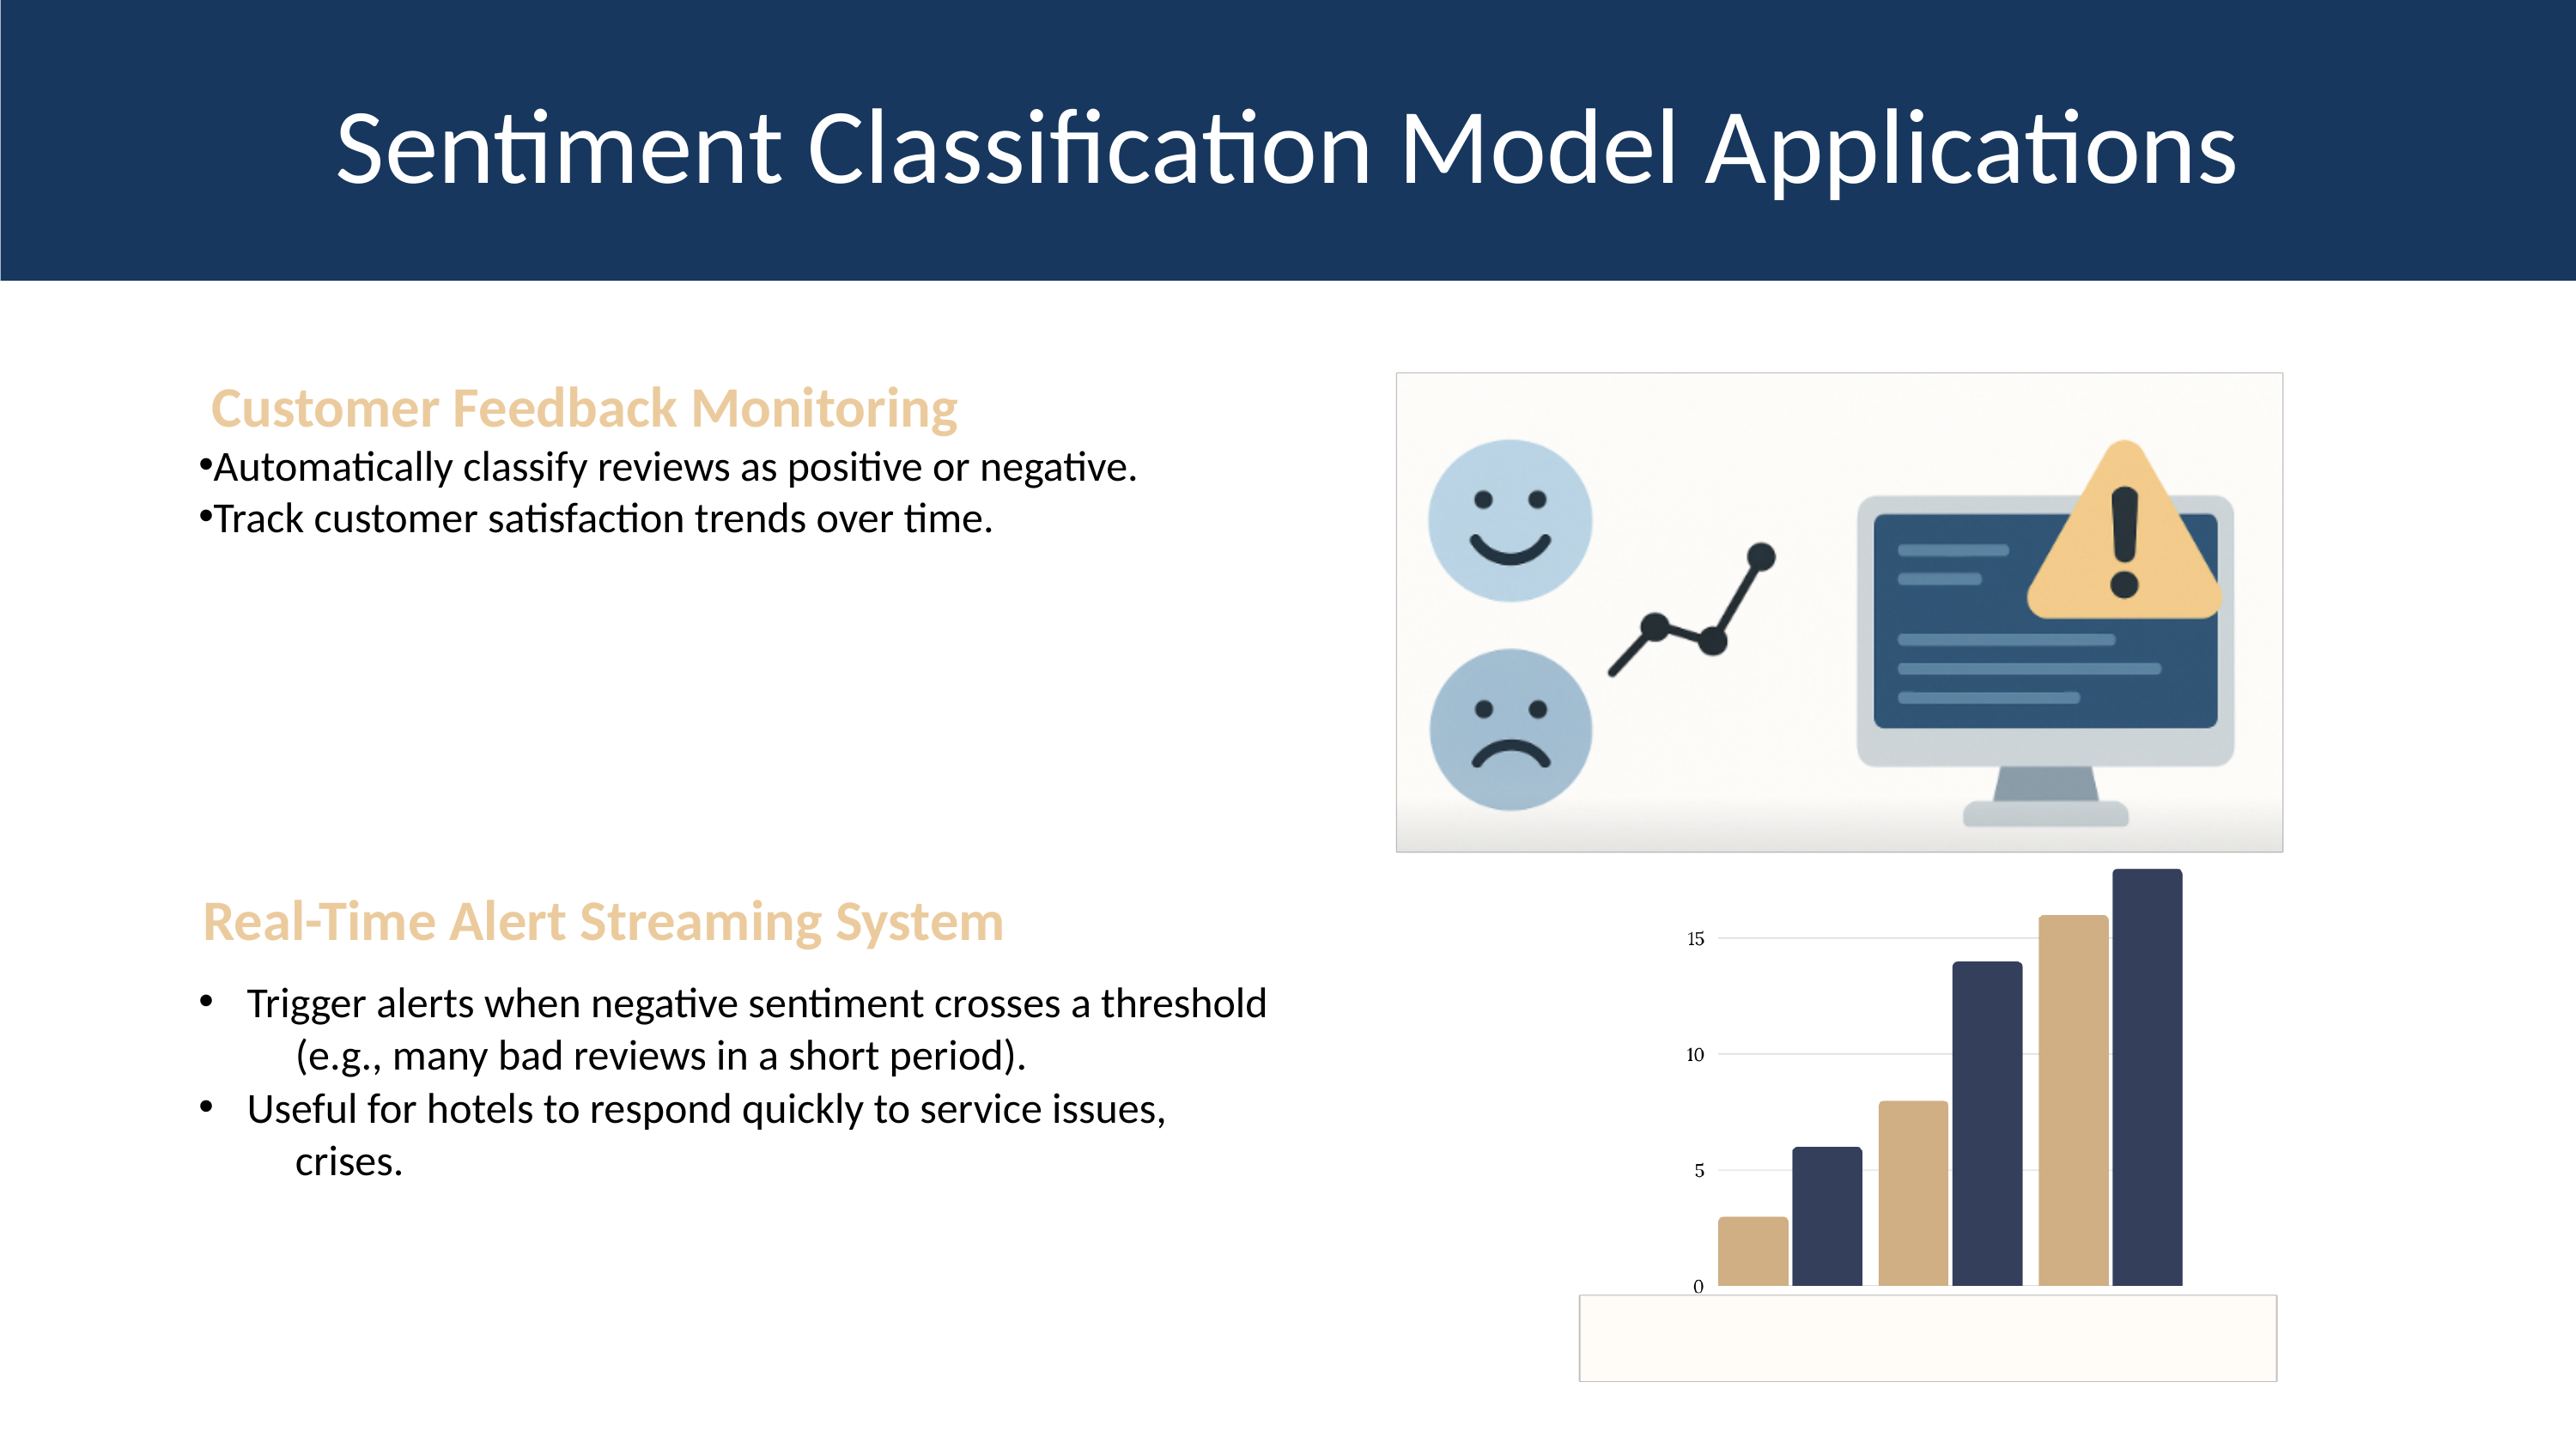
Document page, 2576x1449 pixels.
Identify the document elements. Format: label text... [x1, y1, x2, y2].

text_box Trigger alerts when negative sentiment crosses a threshold (e.g., many bad reviews in a short period). Useful for hotels to respond quickly to service issues, crises. [198, 973, 1279, 1182]
text_box Real-Time Alert Streaming System [203, 876, 1102, 1023]
text_box Customer Feedback Monitoring Automatically classify reviews as positive or negative. Track customer satisfaction trends over time. [198, 369, 1279, 592]
text_box Sentiment Classification Model Applications [0, 0, 2576, 281]
picture [1394, 370, 2287, 1385]
